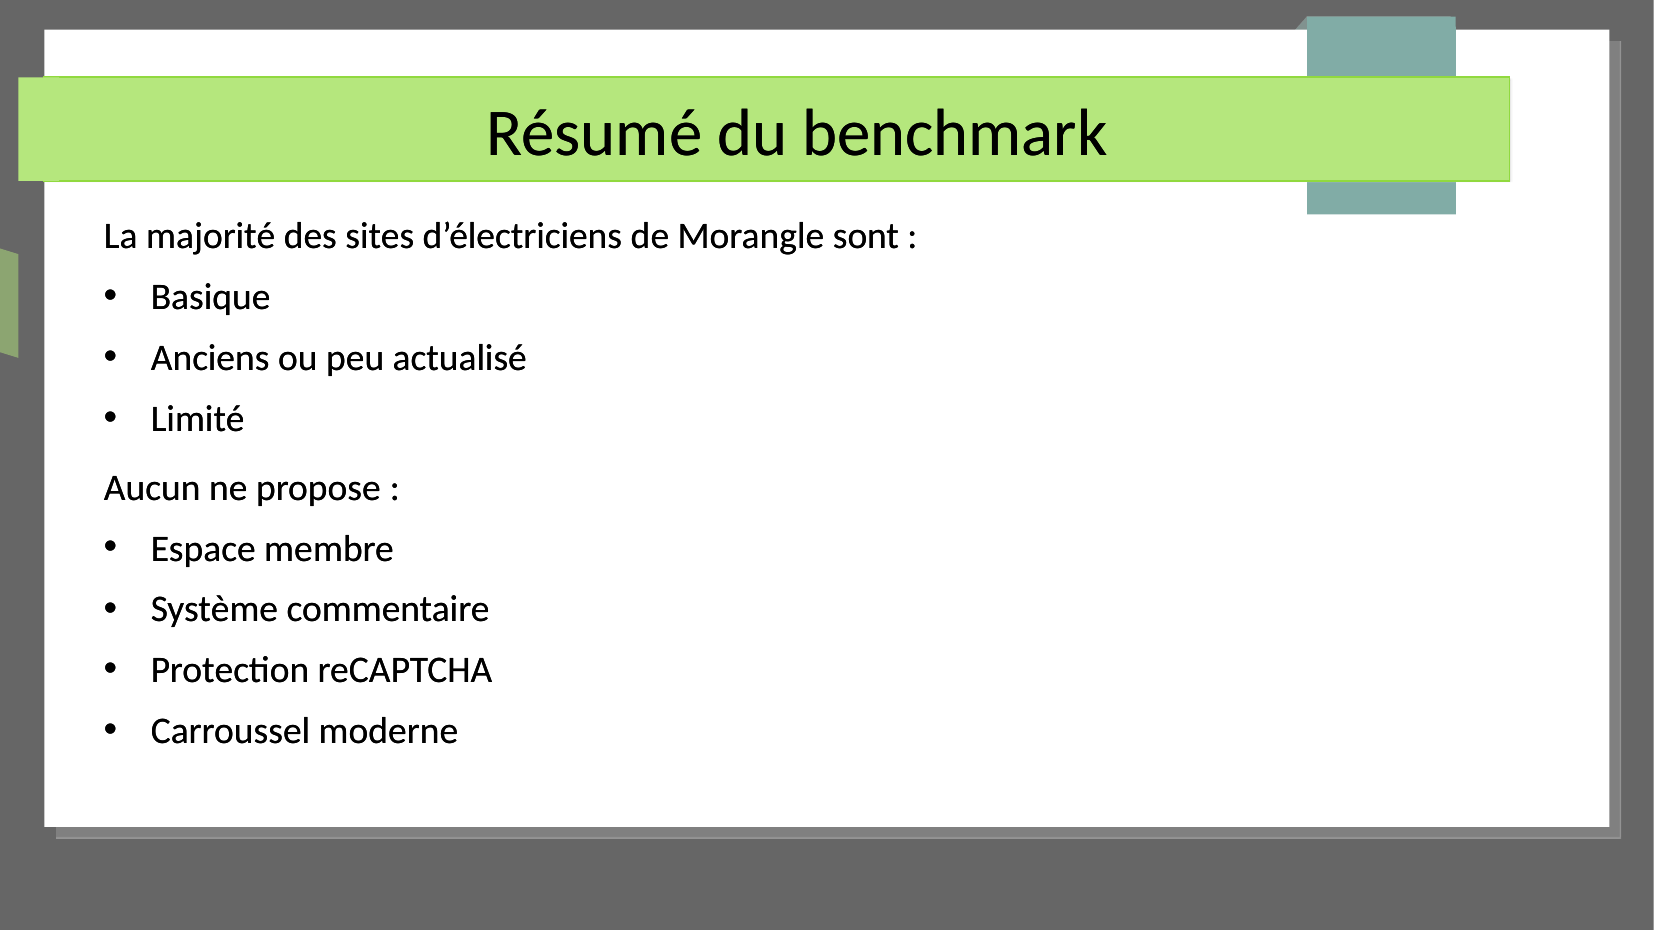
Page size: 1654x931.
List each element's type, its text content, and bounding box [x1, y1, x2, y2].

text_box La majorité des sites d’électriciens de Morangle sont :​ Basique​ Anciens ou peu actualisé​ Limité​ Aucun ne propose :​ Espace membre​ Système commentaire​ Protection reCAPTCHA​ Carroussel moderne [88, 179, 1507, 807]
title Résumé du benchmark [88, 76, 1506, 179]
